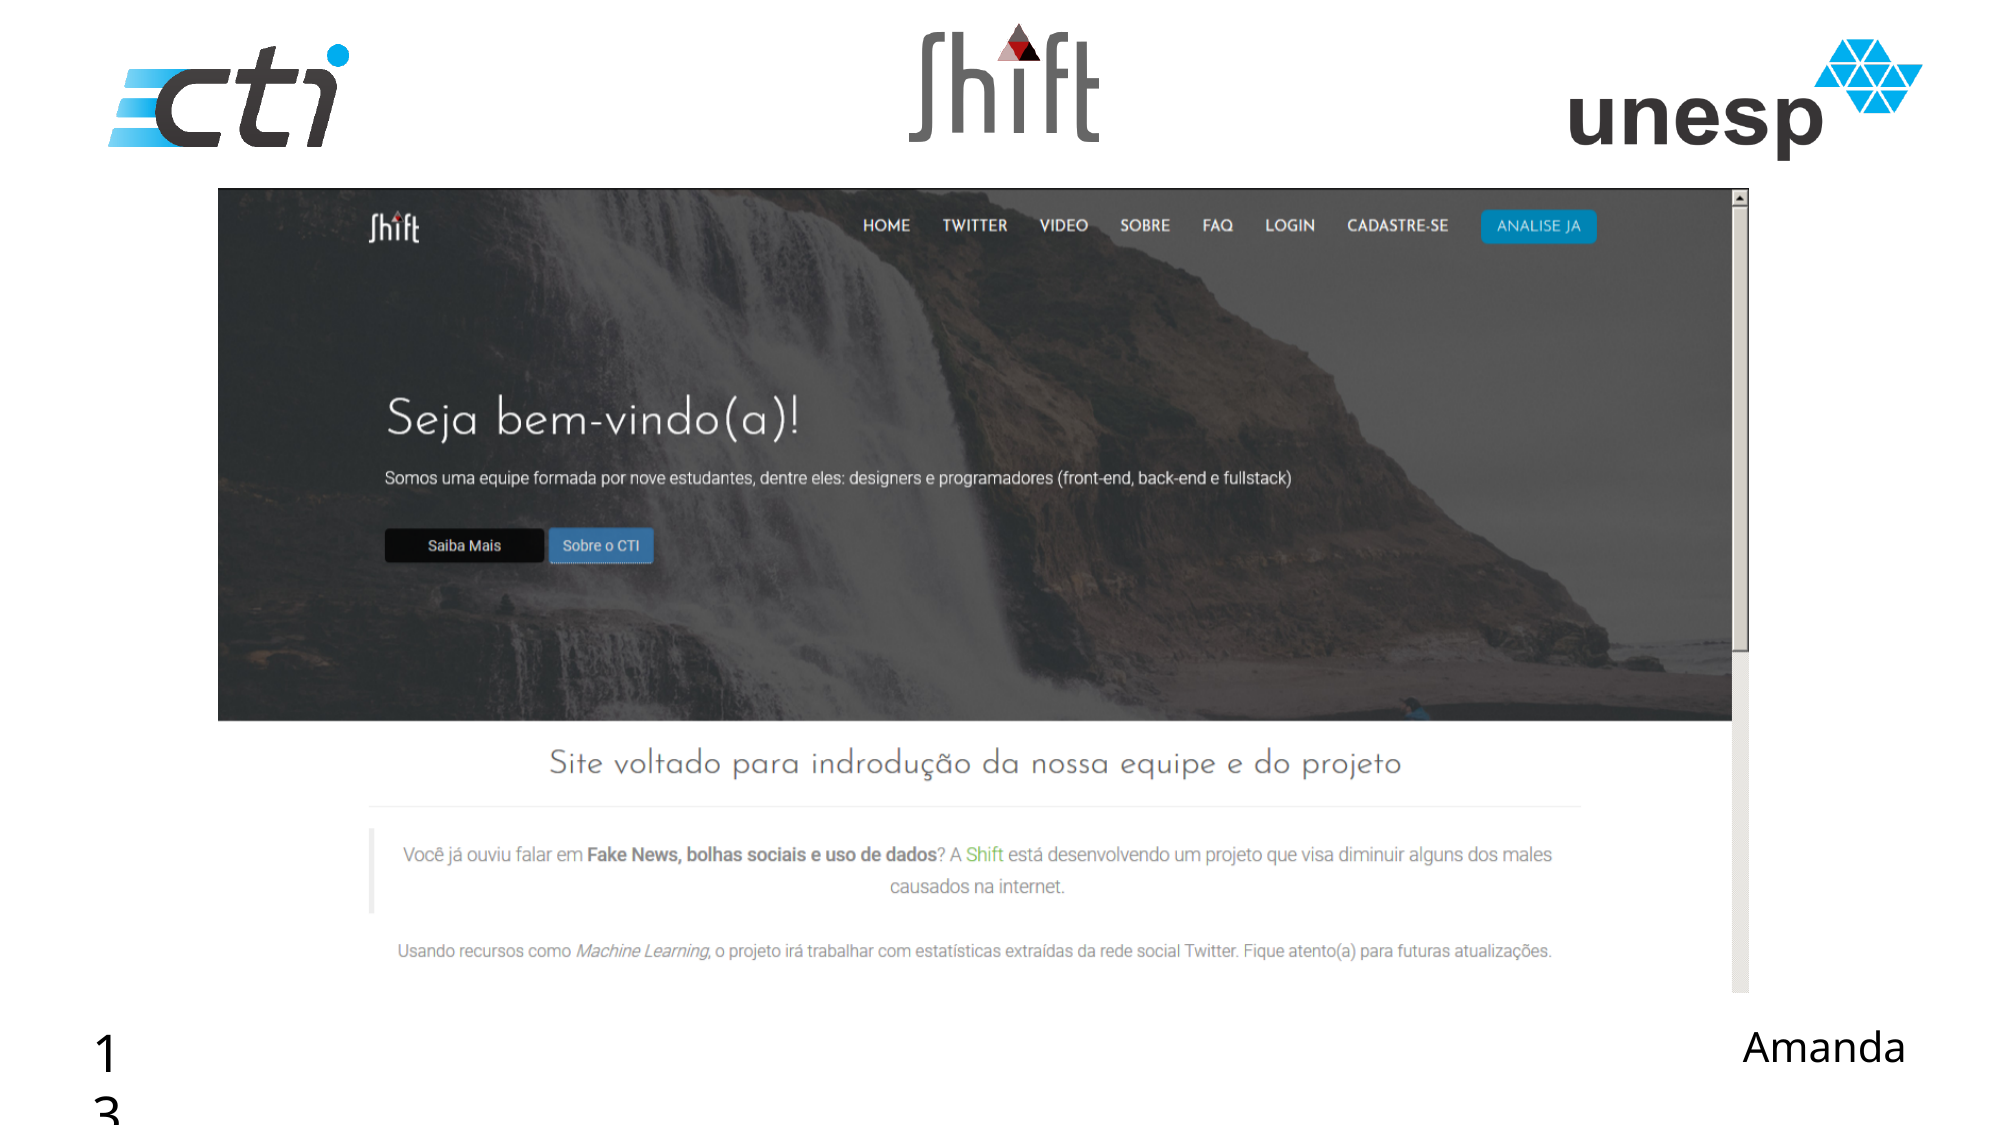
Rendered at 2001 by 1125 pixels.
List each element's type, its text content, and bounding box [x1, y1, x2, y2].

picture [909, 20, 1099, 142]
picture [1570, 39, 1923, 161]
picture [108, 44, 349, 148]
text_box Amanda [1728, 1012, 1922, 1078]
text_box 13 [77, 1012, 166, 1125]
picture [218, 188, 1749, 993]
